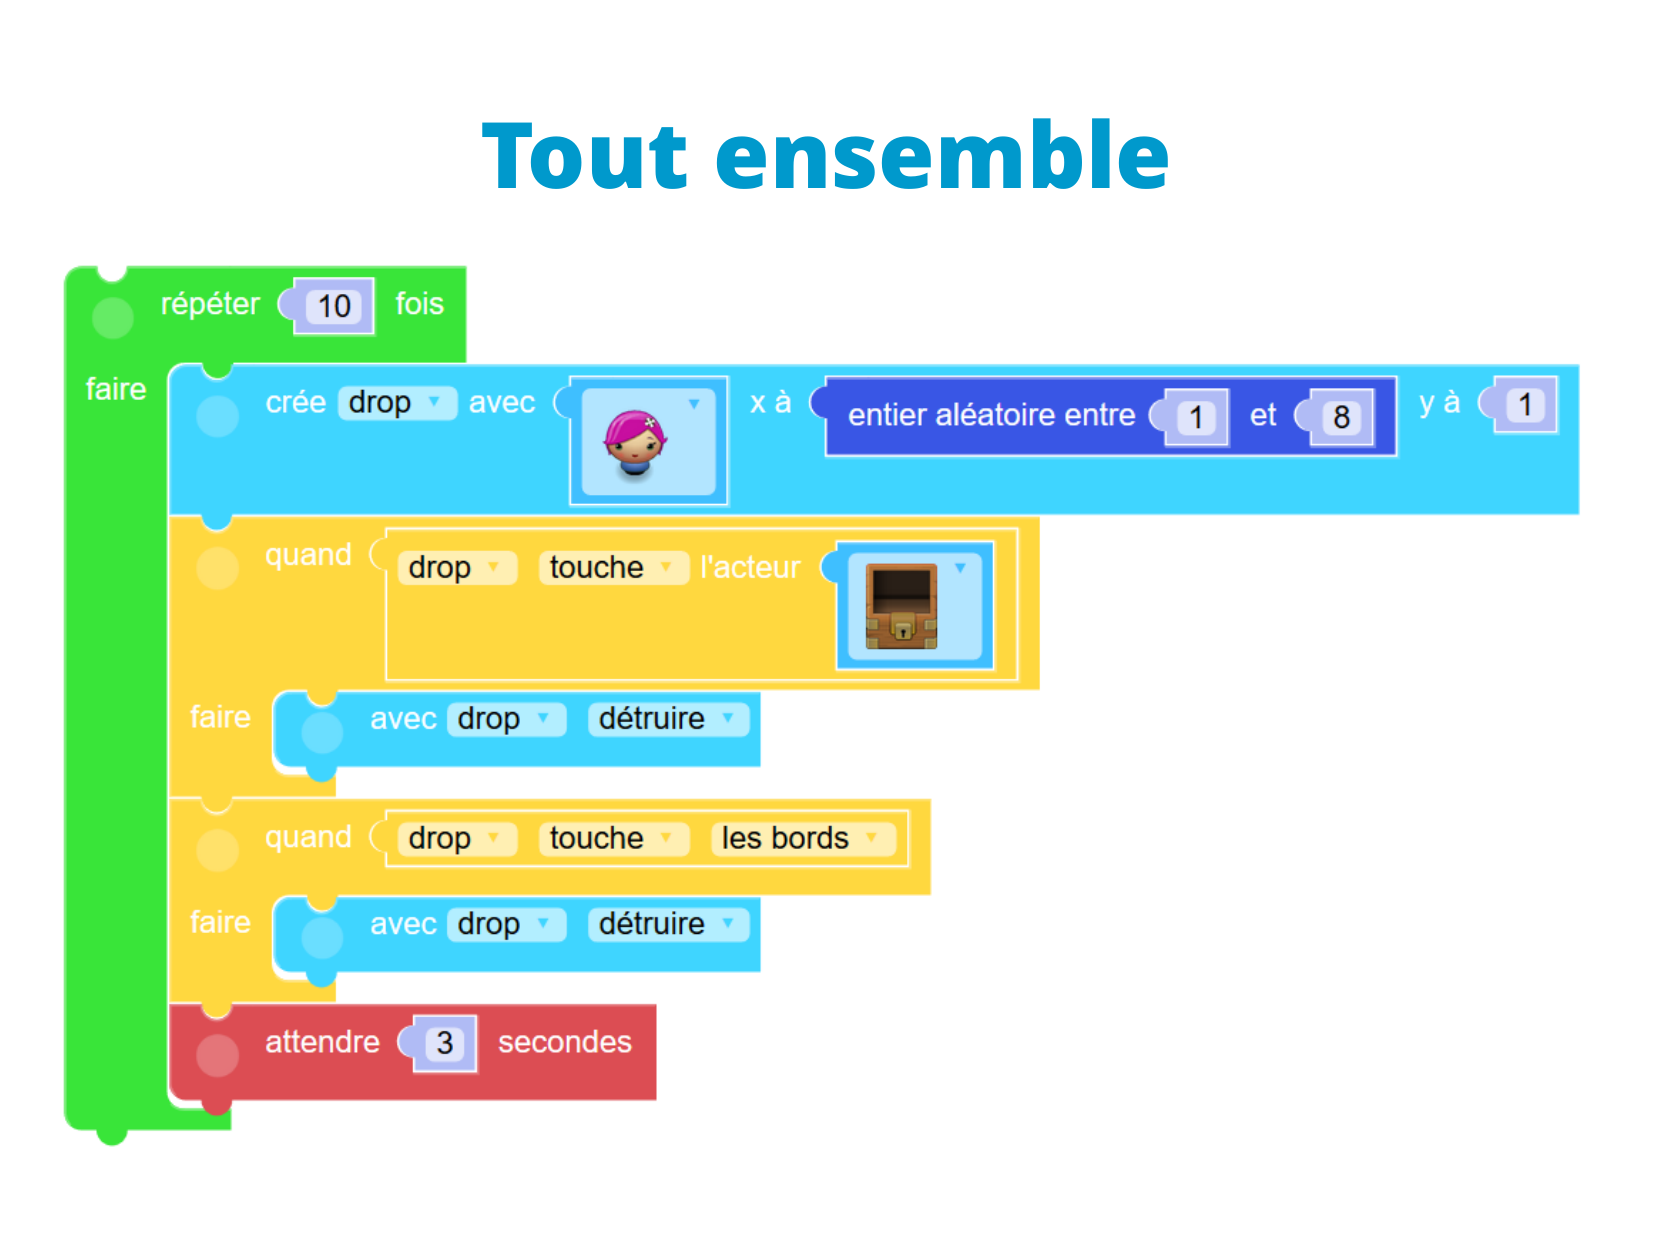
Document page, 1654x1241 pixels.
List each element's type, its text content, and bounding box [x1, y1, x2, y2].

title Tout ensemble [82, 49, 1571, 256]
picture [54, 256, 1600, 1161]
